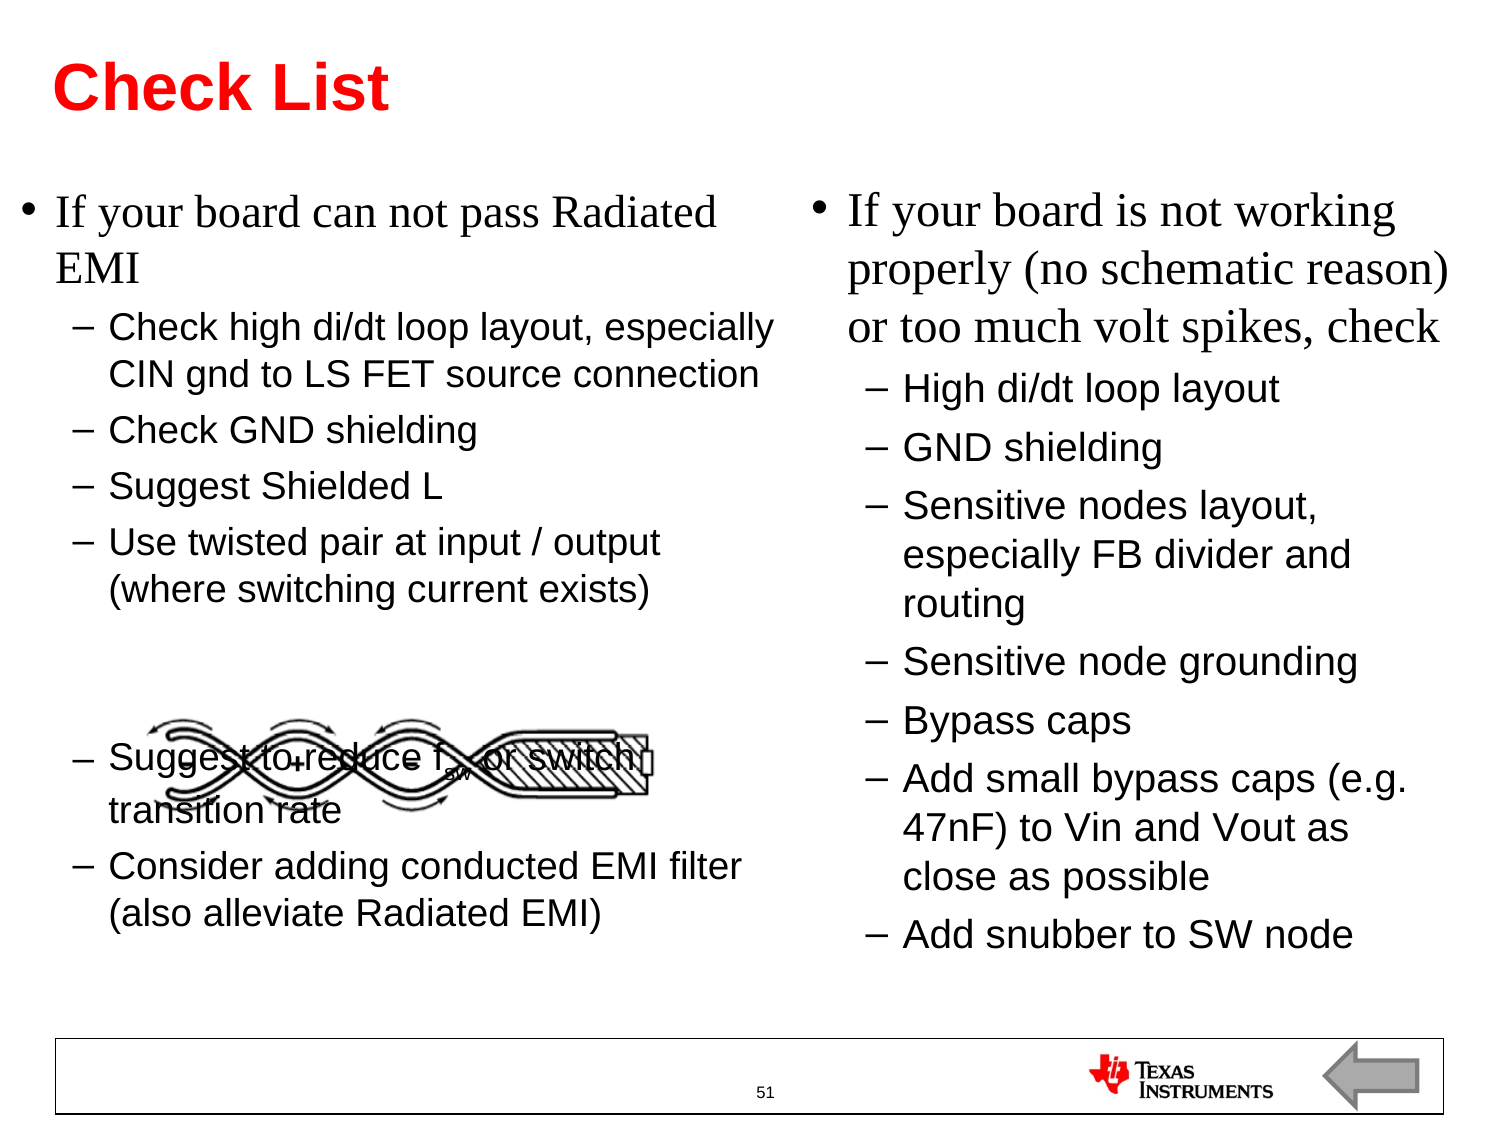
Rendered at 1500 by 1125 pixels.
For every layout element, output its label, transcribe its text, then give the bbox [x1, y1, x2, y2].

picture [1087, 1052, 1274, 1099]
text_box <numero> [723, 1073, 790, 1103]
list If your board can not pass Radiated EMI Check high di/dt loop layout, especially CIN gnd to LS FET source connection Check GND shielding Suggest Shielded L Use twisted pair at input / output (where switching current exists) Suggest to reduce fsw or switch transition rate Consider adding conducted EMI filter (also alleviate Radiated EMI) [5, 173, 794, 986]
list If your board is not working properly (no schematic reason) or too much volt spikes, check High di/dt loop layout GND shielding Sensitive nodes layout, especially FB divider and routing Sensitive node grounding Bypass caps Add small bypass caps (e.g. 47nF) to Vin and Vout as close as possible Add snubber to SW node [796, 170, 1469, 983]
text_box [1324, 1045, 1418, 1107]
title Check List [37, 23, 1426, 158]
